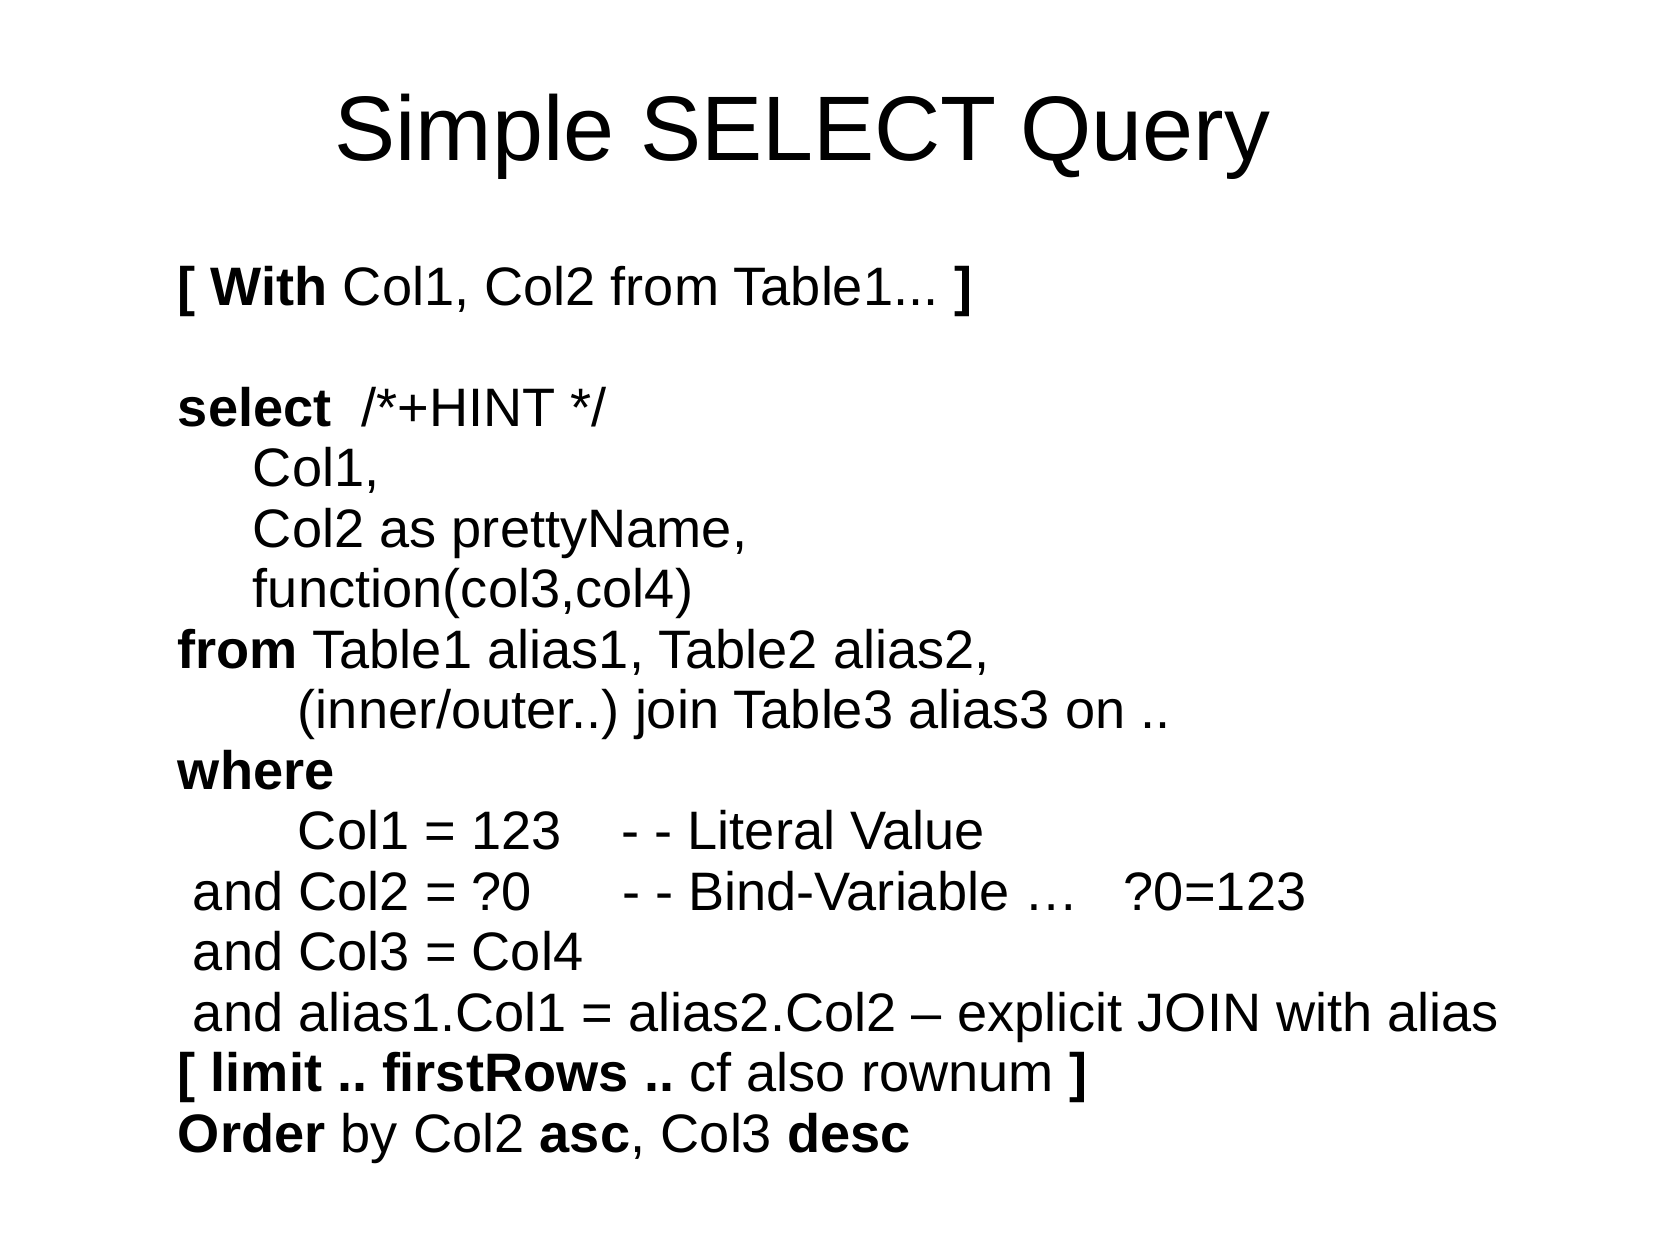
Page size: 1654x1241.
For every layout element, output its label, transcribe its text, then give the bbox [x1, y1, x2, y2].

title Simple SELECT Query [58, 25, 1547, 233]
text_box [ With Col1, Col2 from Table1... ] select /*+HINT */ Col1, Col2 as prettyName, function(col3,col4) from Table1 alias1, Table2 alias2, (inner/outer..) join Table3 alias3 on .. where Col1 = 123 - - Literal Value and Col2 = ?0 - - Bind-Variable … ?0=123 and Col3 = Col4 and alias1.Col1 = alias2.Col2 – explicit JOIN with alias [ limit .. firstRows .. cf also rownum ] Order by Col2 asc, Col3 desc [163, 248, 1516, 1172]
